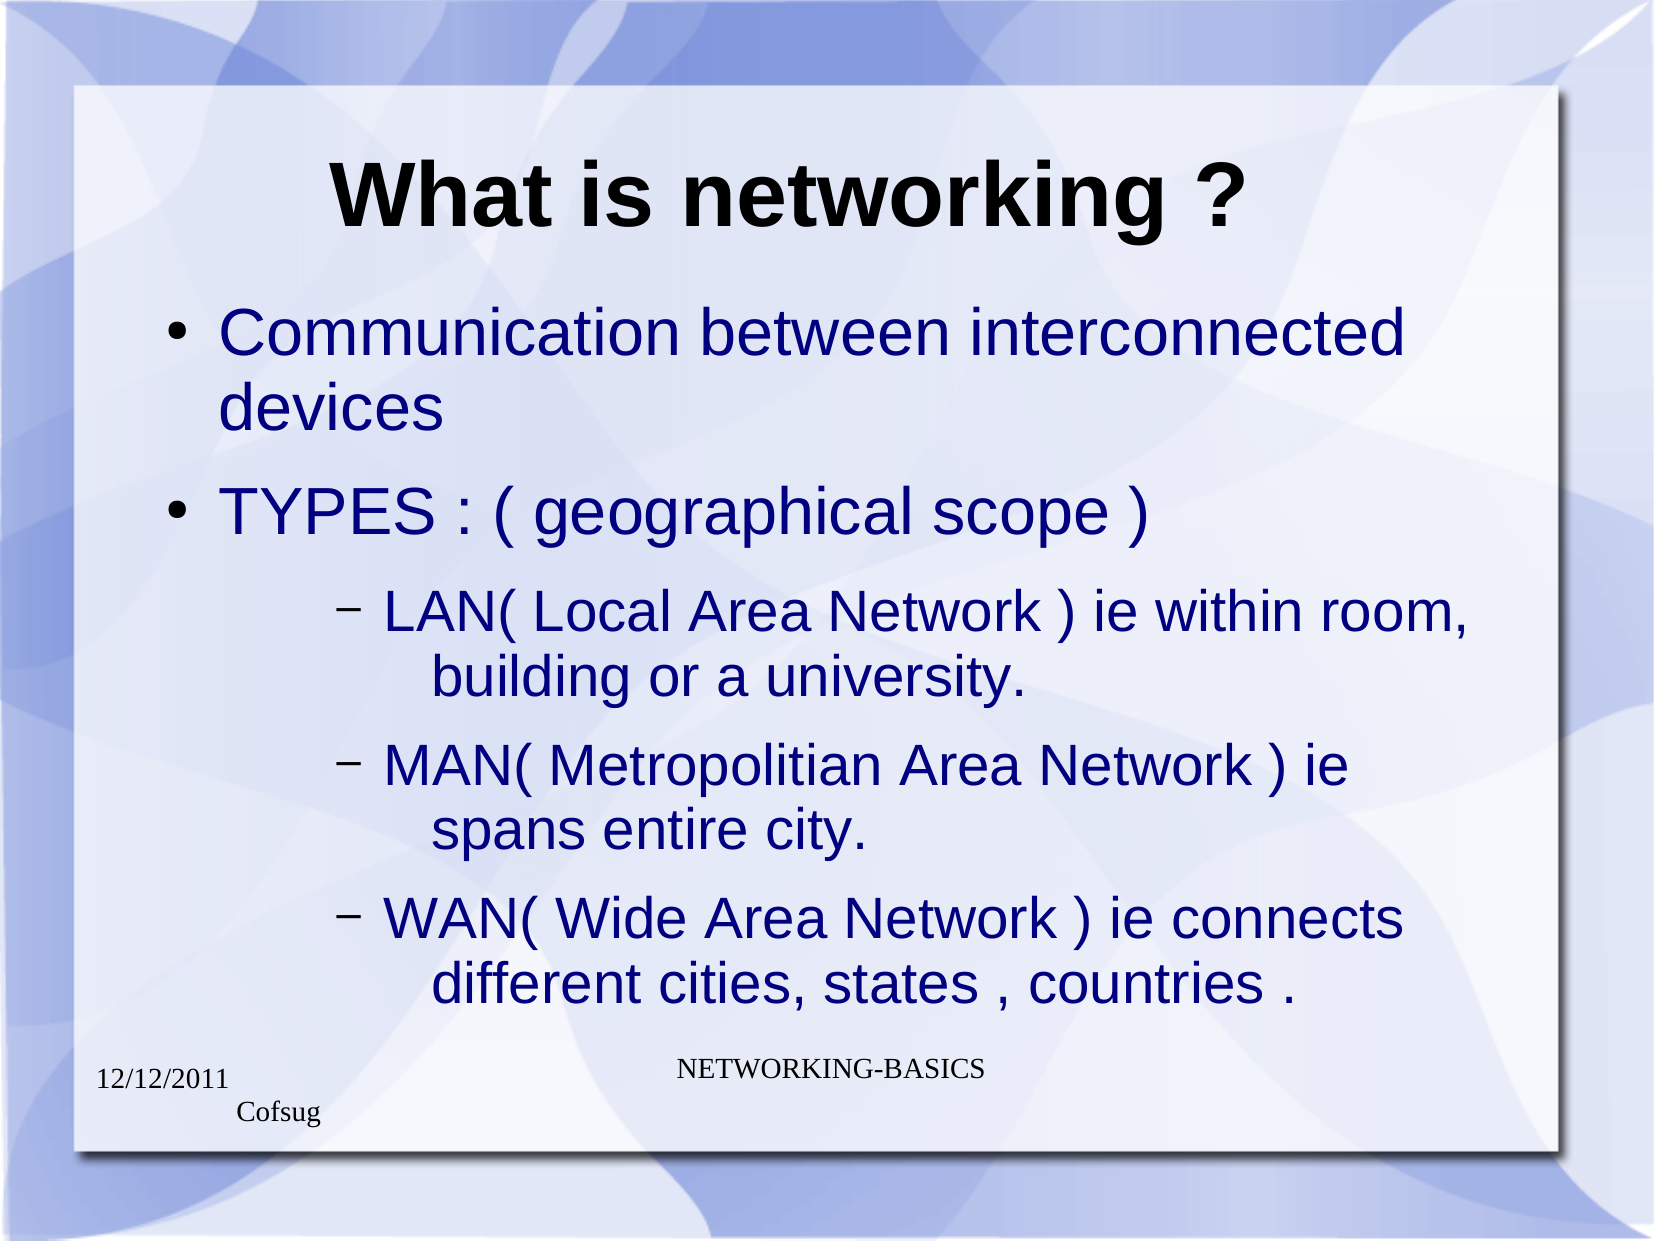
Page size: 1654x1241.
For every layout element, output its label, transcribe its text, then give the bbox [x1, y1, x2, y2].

list Communication between interconnected devices TYPES : ( geographical scope ) LAN( Local Area Network ) ie within room, building or a university. MAN( Metropolitian Area Network ) ie spans entire city. WAN( Wide Area Network ) ie connects different cities, states , countries . [147, 295, 1506, 1114]
picture [0, 0, 1654, 1241]
title What is networking ? [82, 90, 1536, 298]
